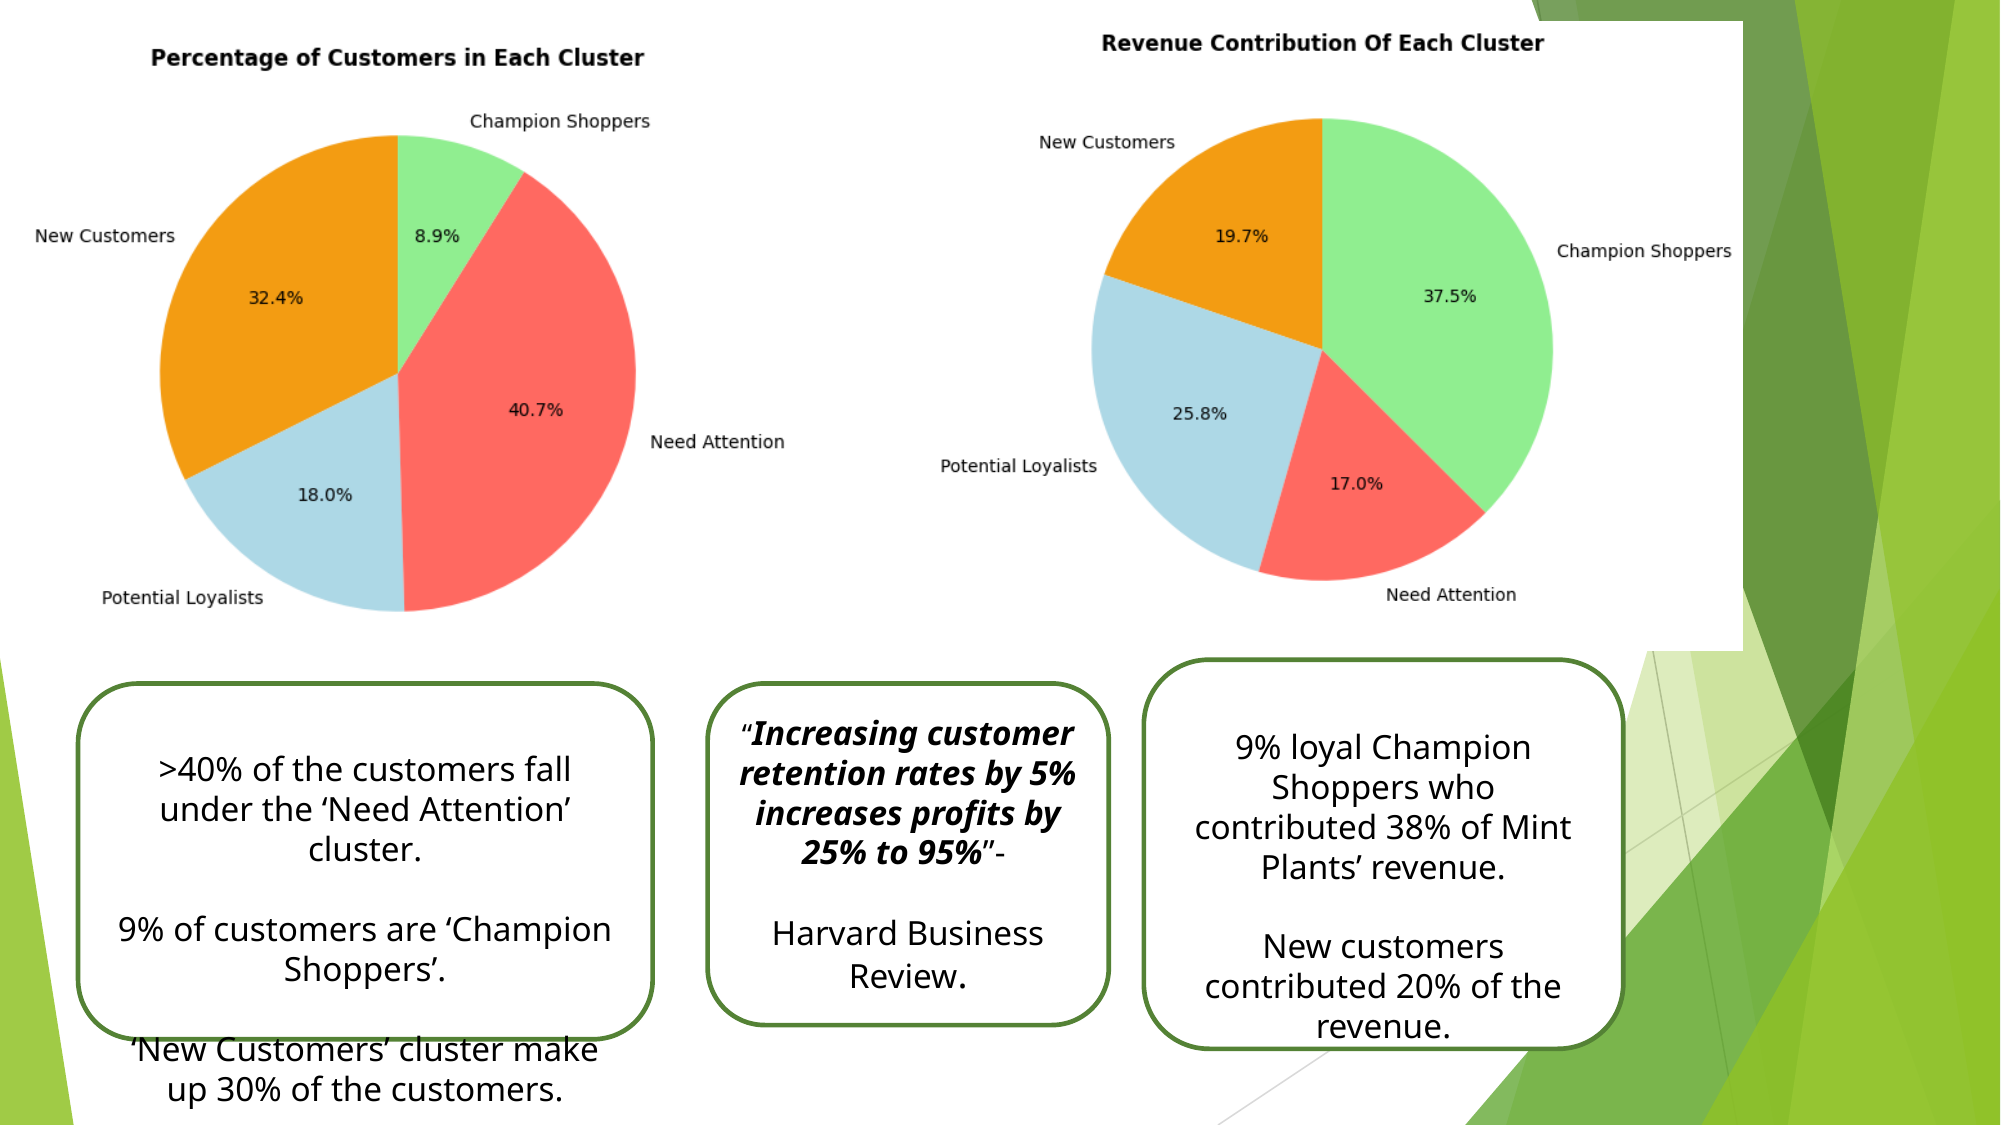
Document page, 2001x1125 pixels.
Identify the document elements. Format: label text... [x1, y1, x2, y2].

picture [928, 21, 1743, 651]
picture [22, 35, 797, 684]
text_box “Increasing customer retention rates by 5% increases profits by 25% to 95%”- Harvard Business Review. [707, 683, 1109, 1026]
text_box 9% loyal Champion Shoppers who contributed 38% of Mint Plants’ revenue. New customers contributed 20% of the revenue. [1143, 659, 1624, 1049]
text_box >40% of the customers fall under the ‘Need Attention’ cluster. 9% of customers are ‘Champion Shoppers’. ‘New Customers’ cluster make up 30% of the customers. [78, 683, 653, 1040]
